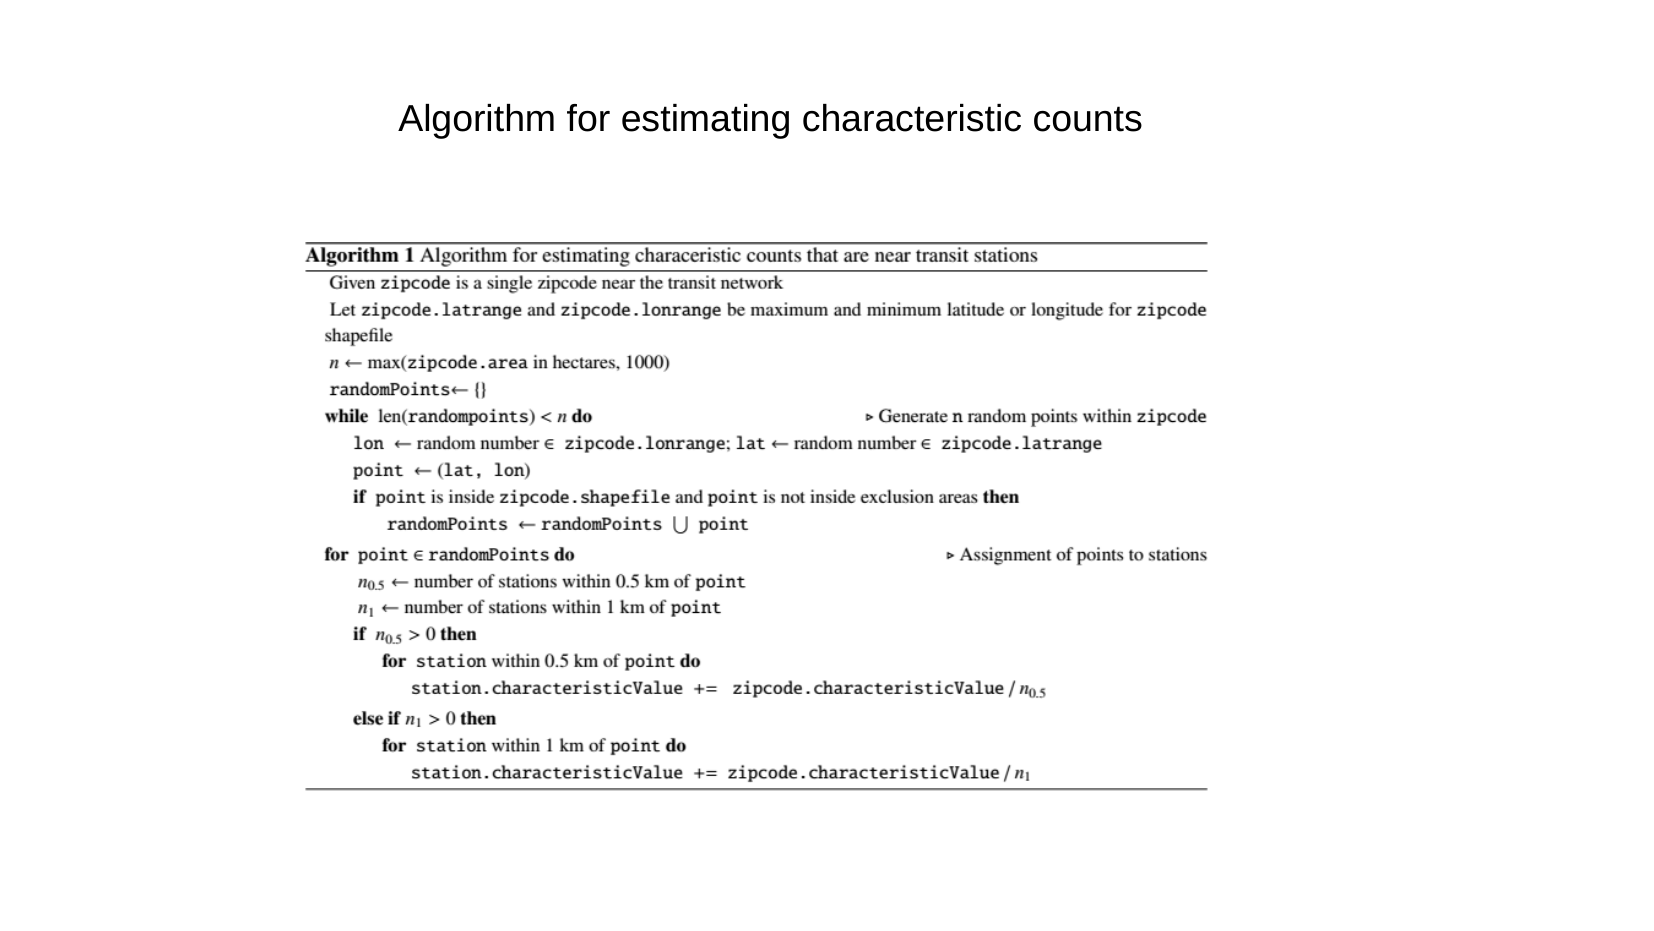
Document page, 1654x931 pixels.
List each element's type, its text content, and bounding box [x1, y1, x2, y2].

text_box Algorithm for estimating characteristic counts [383, 90, 1159, 147]
picture [232, 159, 1291, 826]
